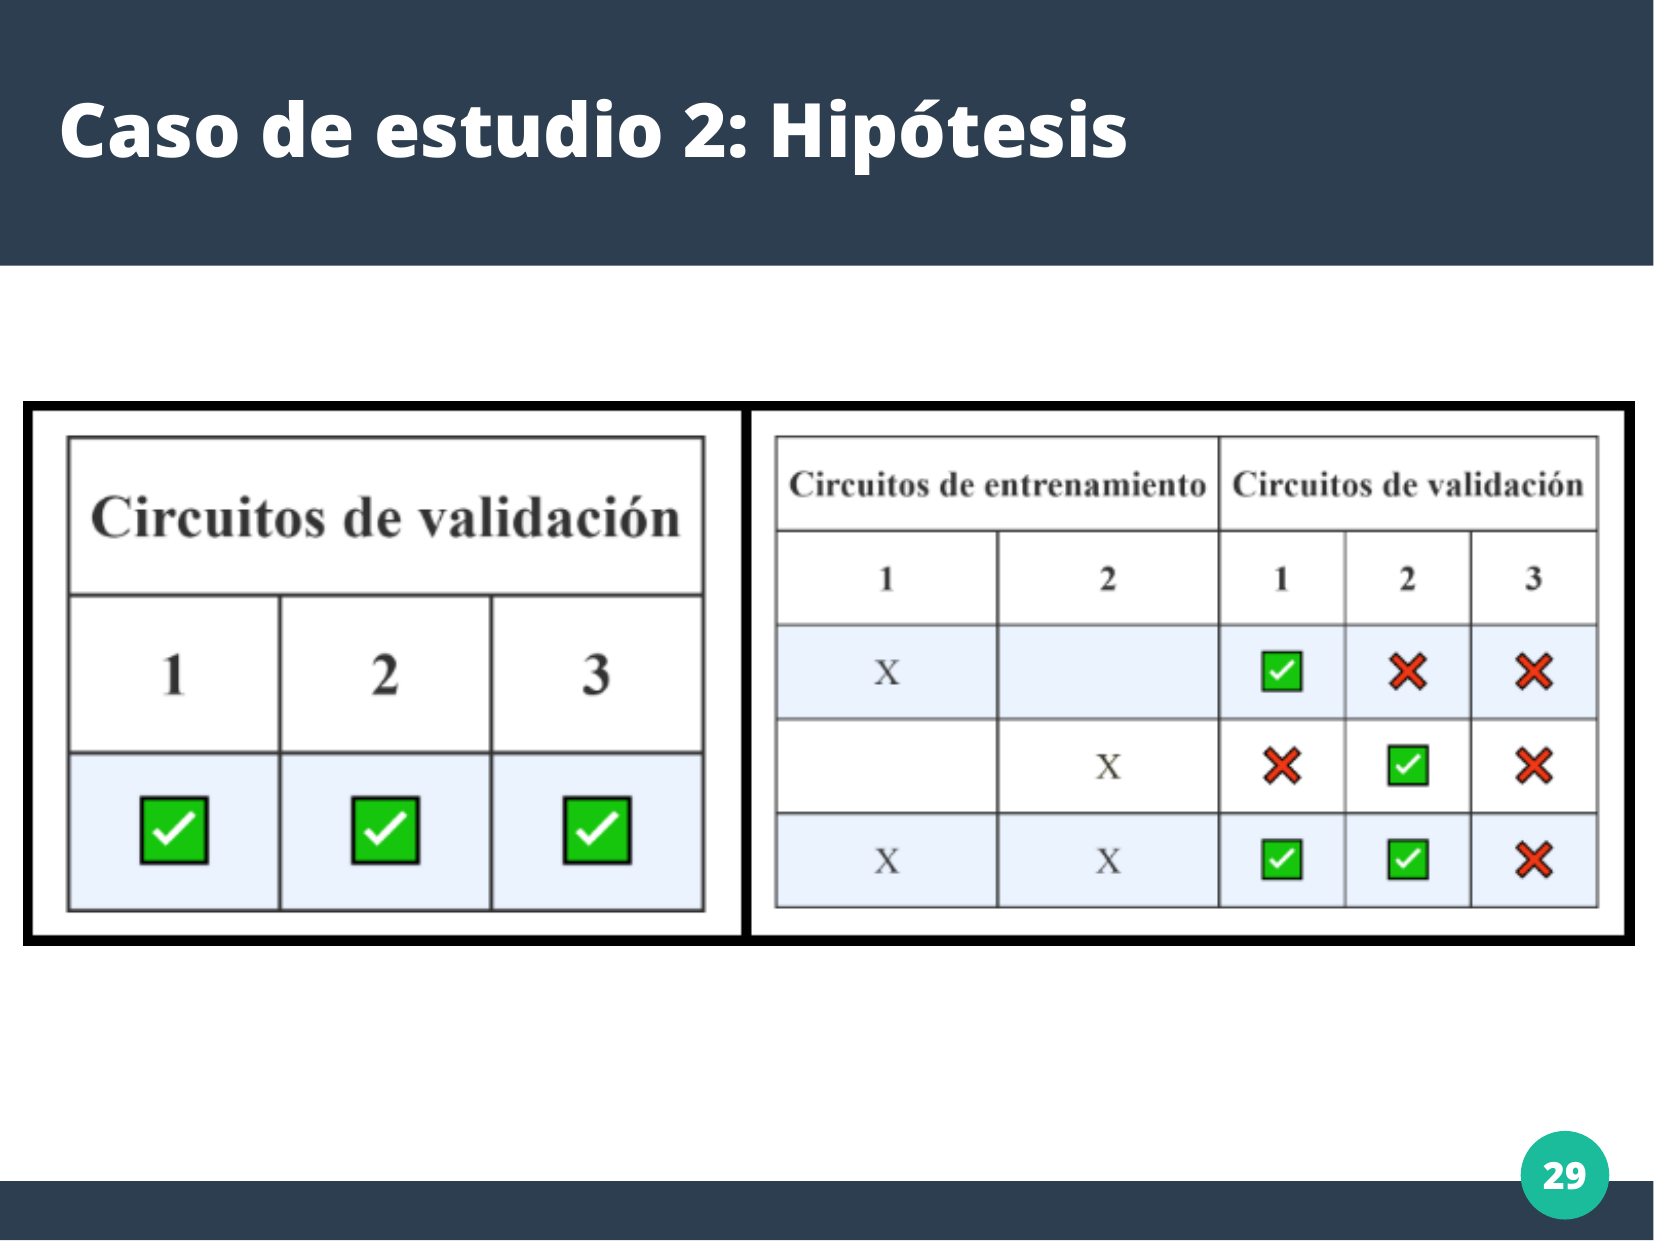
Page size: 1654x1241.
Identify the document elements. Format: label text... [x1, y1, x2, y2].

title Caso de estudio 2: Hipótesis [59, 49, 1595, 207]
picture [23, 401, 1635, 946]
